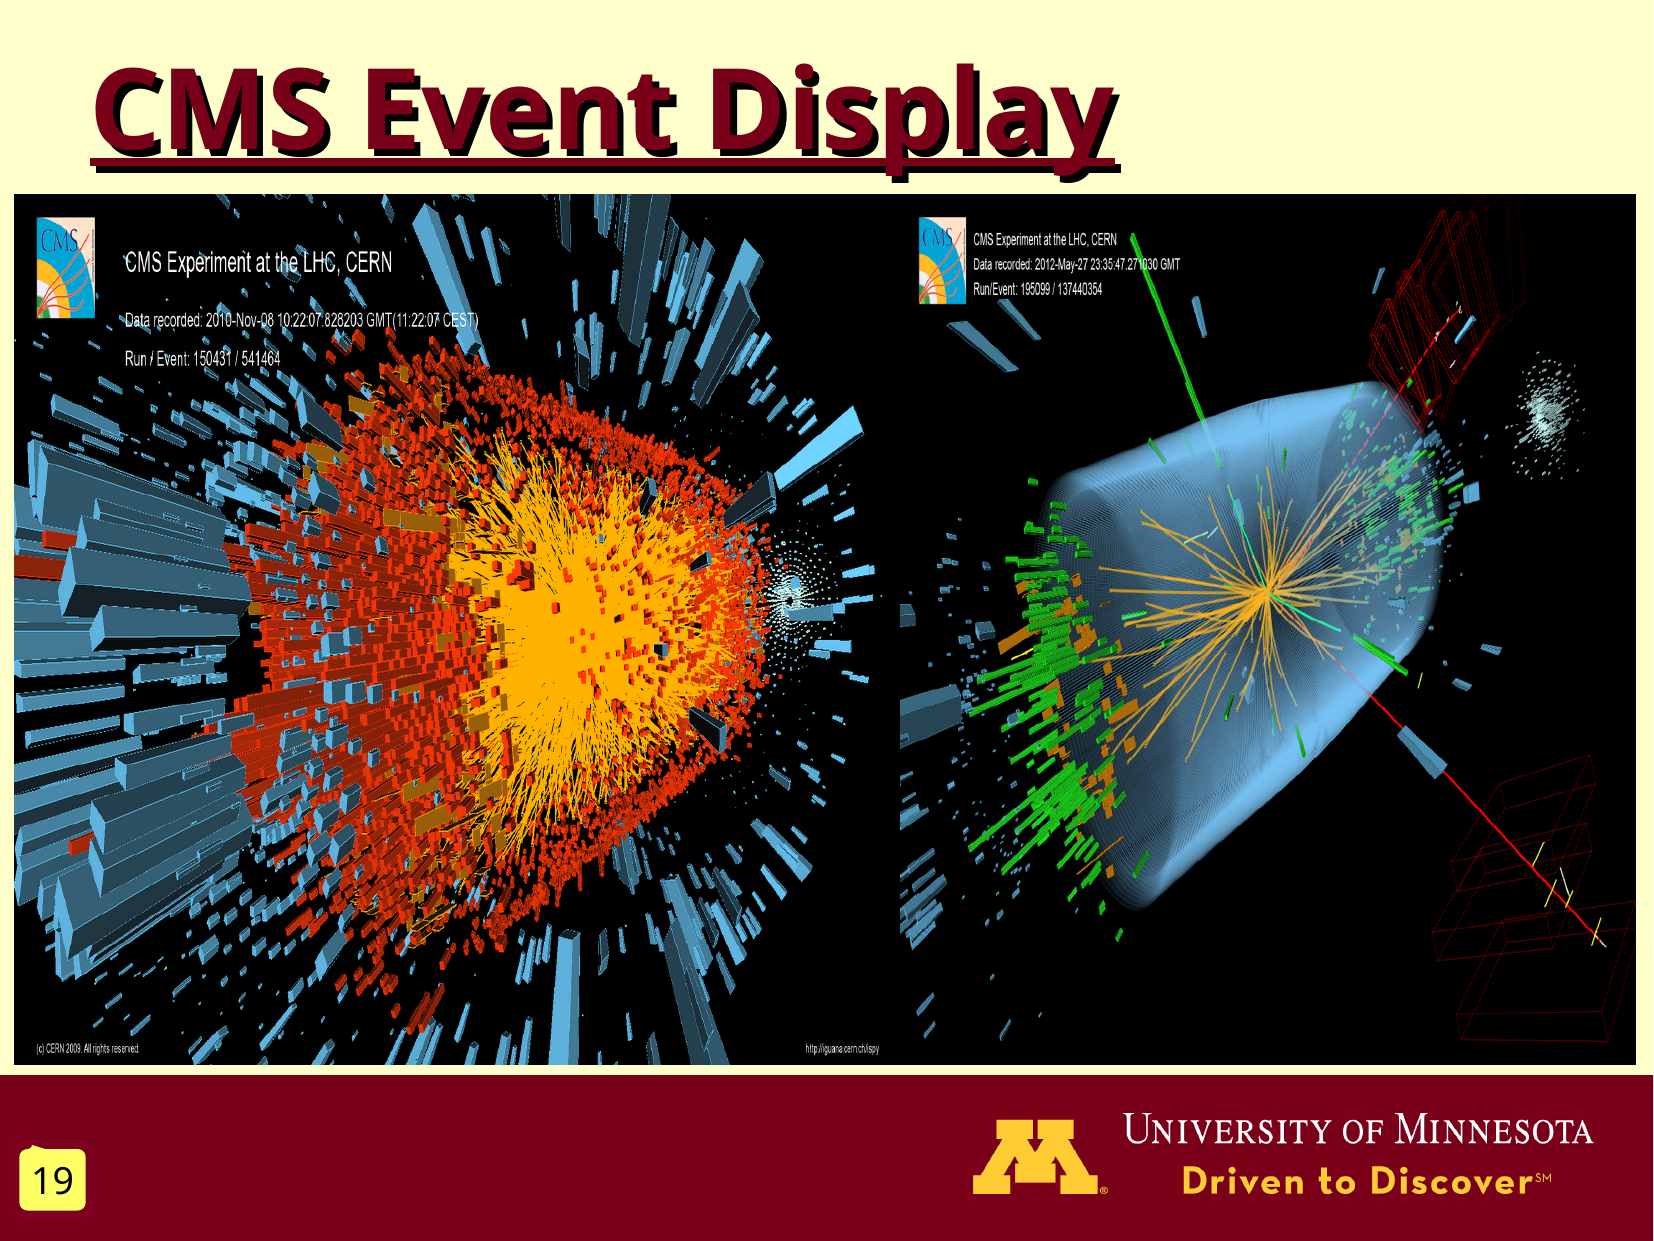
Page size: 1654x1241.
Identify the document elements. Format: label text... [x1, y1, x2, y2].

title CMS Event Display [75, 29, 1441, 181]
text_box 19 [15, 1137, 91, 1216]
picture [0, 1075, 1654, 1241]
picture [14, 194, 1636, 1066]
